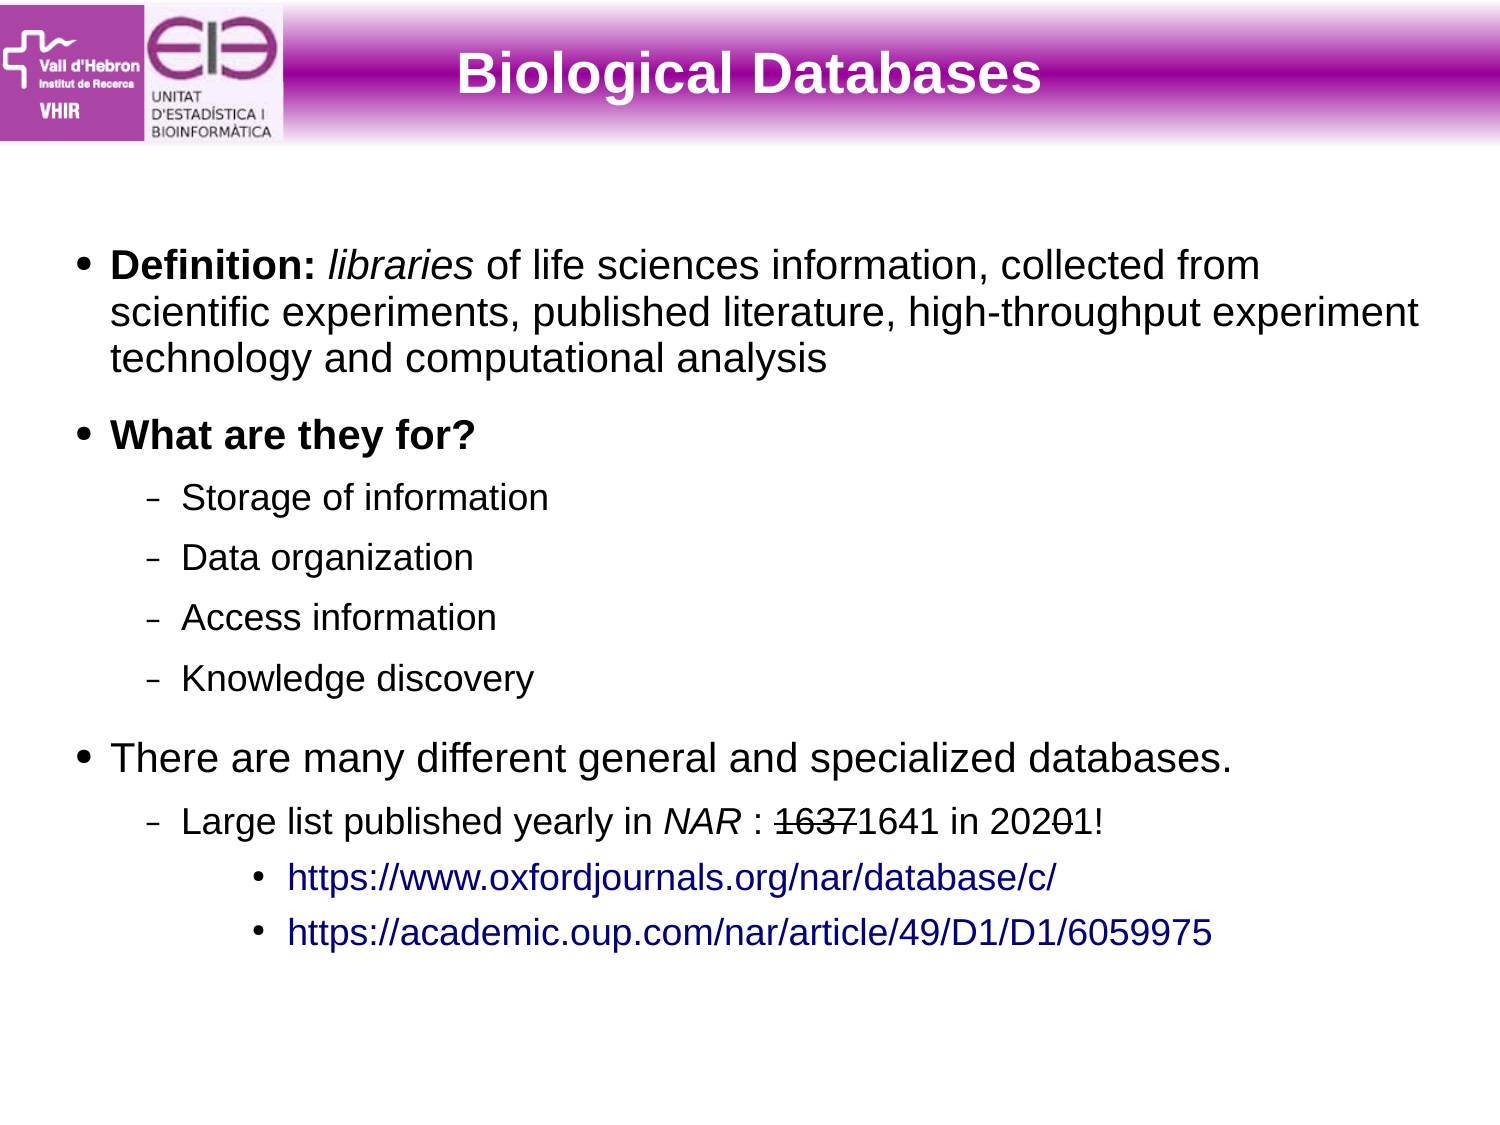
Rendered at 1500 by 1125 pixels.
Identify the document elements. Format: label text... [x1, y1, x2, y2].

picture [0, 5, 284, 141]
text_box Biological Databases [0, 0, 1500, 148]
text_box Definition: libraries of life sciences information, collected from scientific experiments, published literature, high-throughput experiment technology and computational analysis What are they for? Storage of information Data organization Access information Knowledge discovery There are many different general and specialized databases. Large list published yearly in NAR : 16371641 in 20201! https://www.oxfordjournals.org/nar/database/c/ https://academic.oup.com/nar/article/49/D1/D1/6059975 [60, 234, 1441, 1015]
